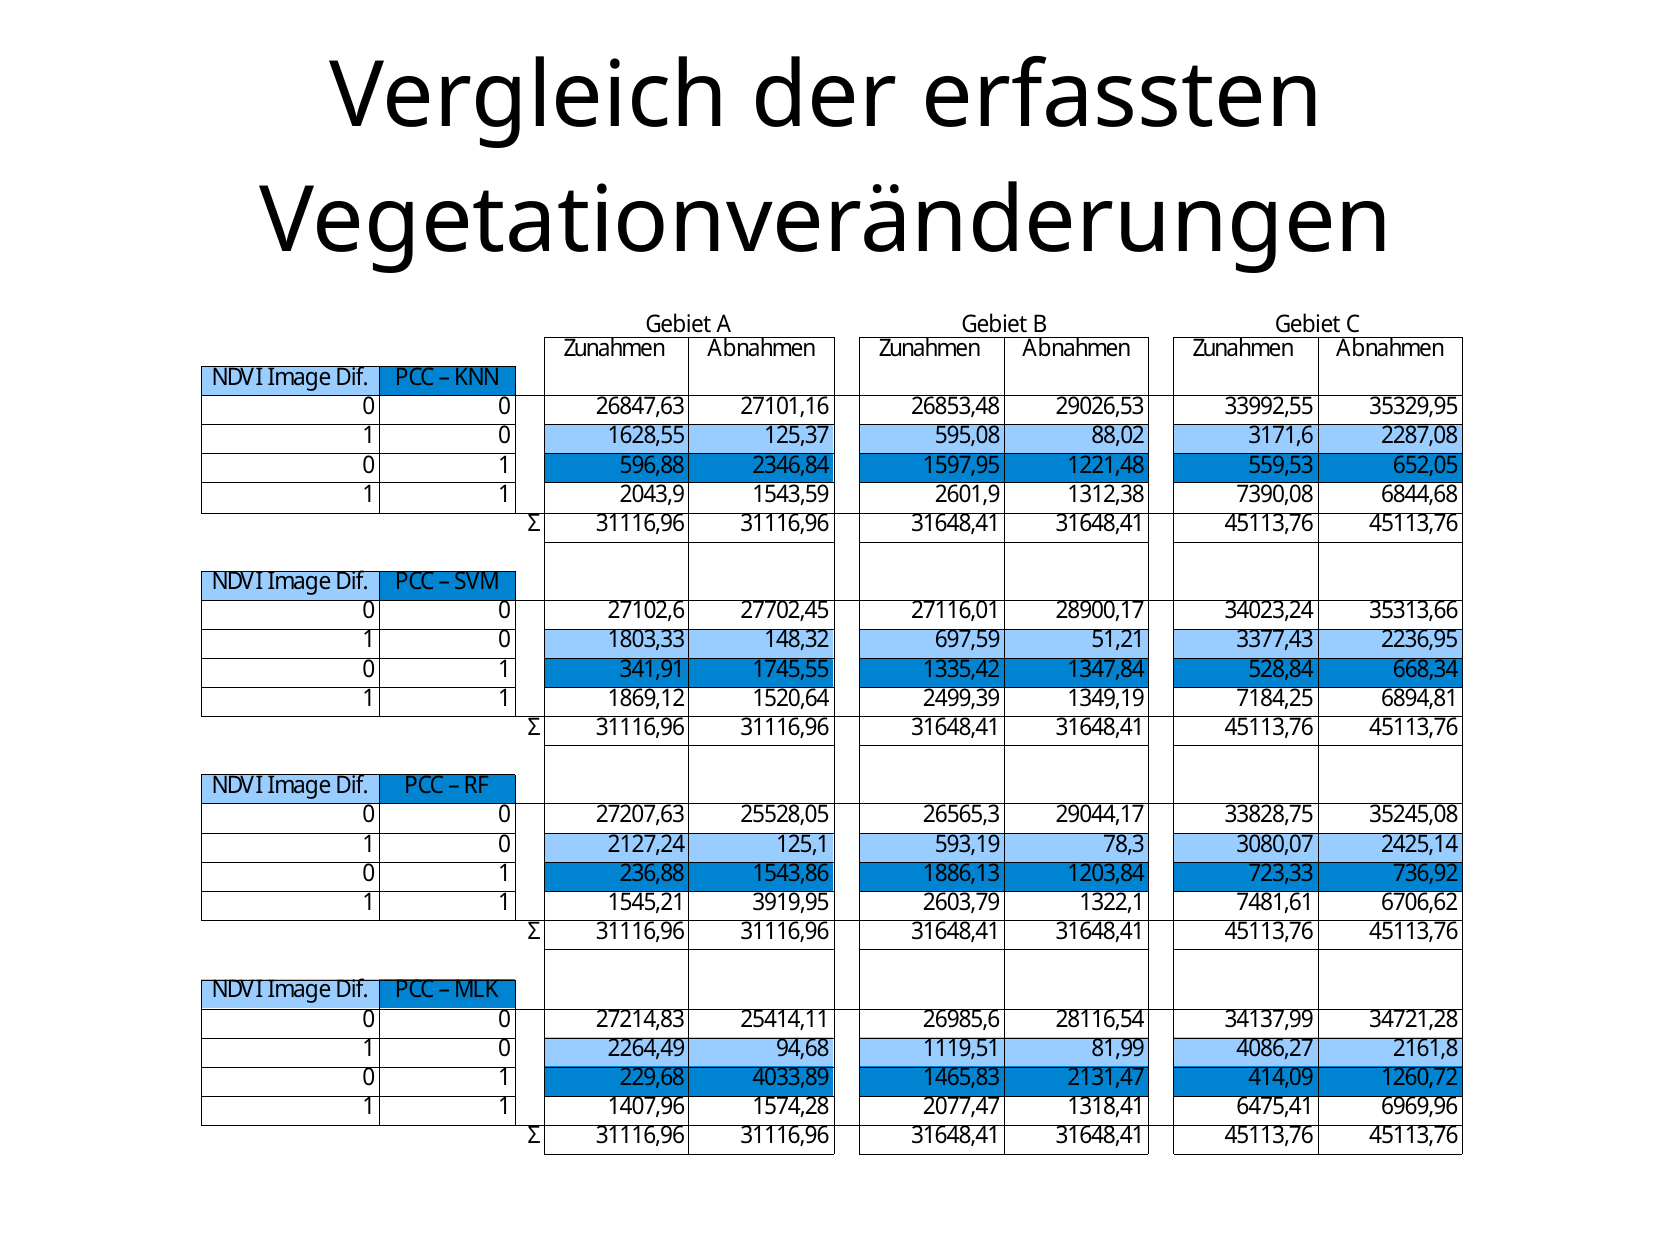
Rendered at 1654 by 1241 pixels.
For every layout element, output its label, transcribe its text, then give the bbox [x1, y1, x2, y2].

chart [200, 308, 1465, 1158]
title Vergleich der erfassten Vegetationveränderungen [82, 49, 1571, 257]
